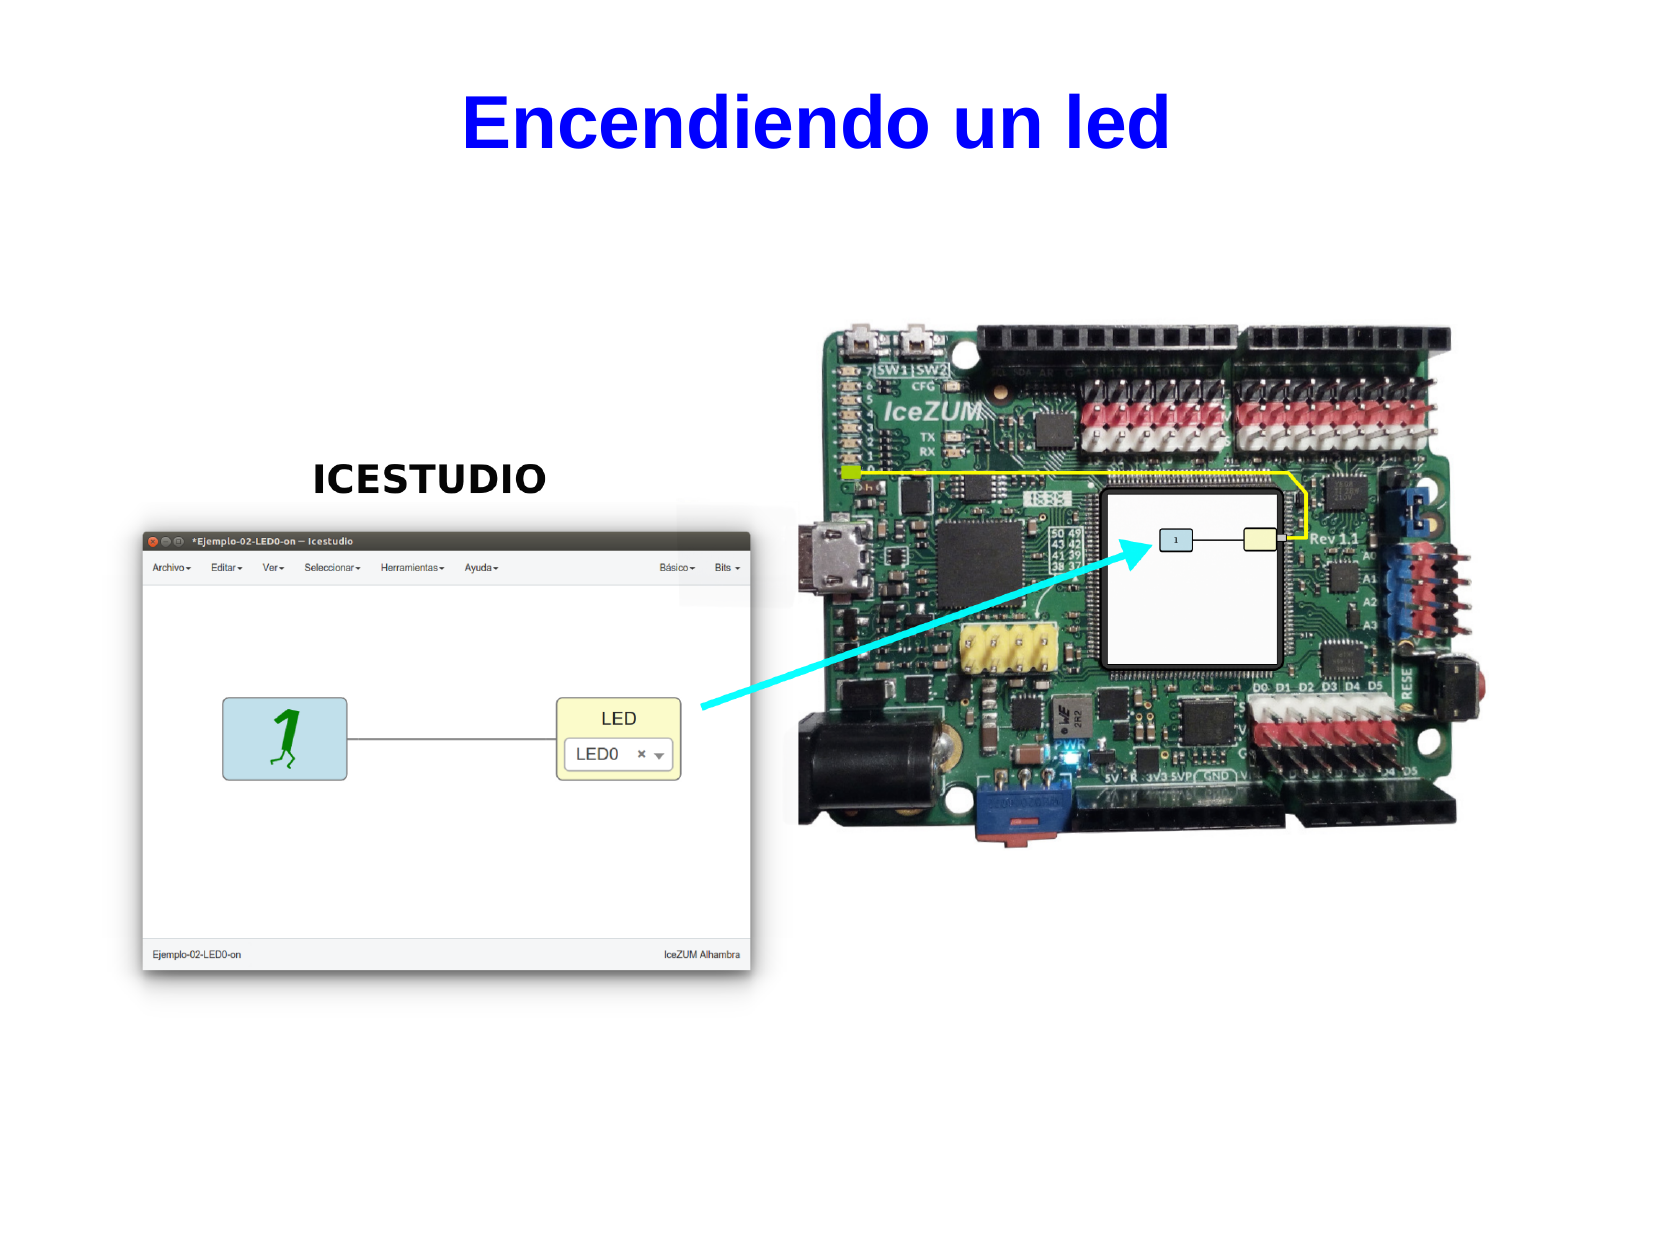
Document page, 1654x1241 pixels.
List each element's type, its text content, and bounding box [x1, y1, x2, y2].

picture [45, 224, 1621, 1057]
text_box Encendiendo un led [90, 73, 1546, 211]
